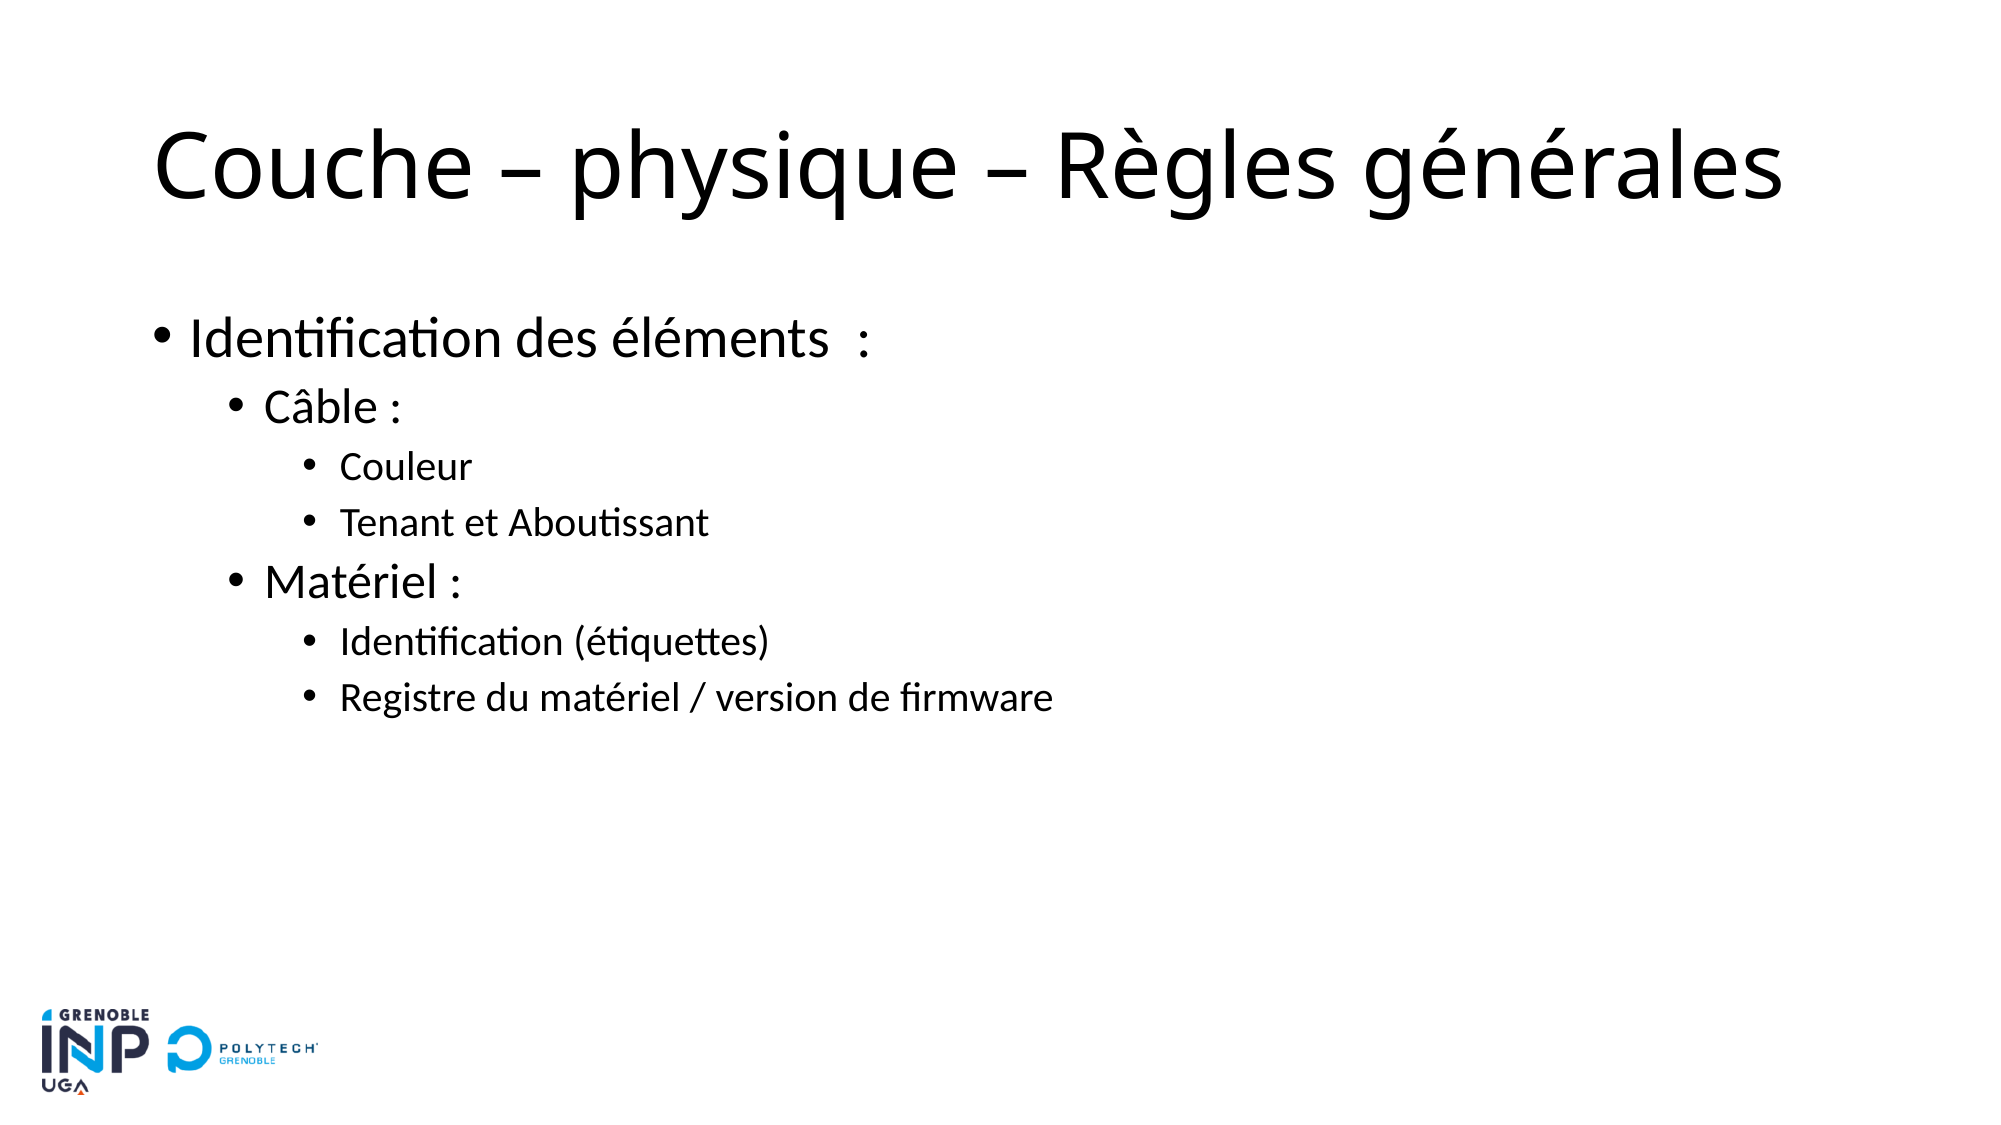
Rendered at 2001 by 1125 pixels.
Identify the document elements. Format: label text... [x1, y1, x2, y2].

list Identification des éléments : Câble : Couleur Tenant et Aboutissant Matériel : Identification (étiquettes) Registre du matériel / version de firmware [137, 299, 1863, 1014]
title Couche – physique – Règles générales [137, 59, 1863, 278]
picture [42, 1009, 318, 1095]
